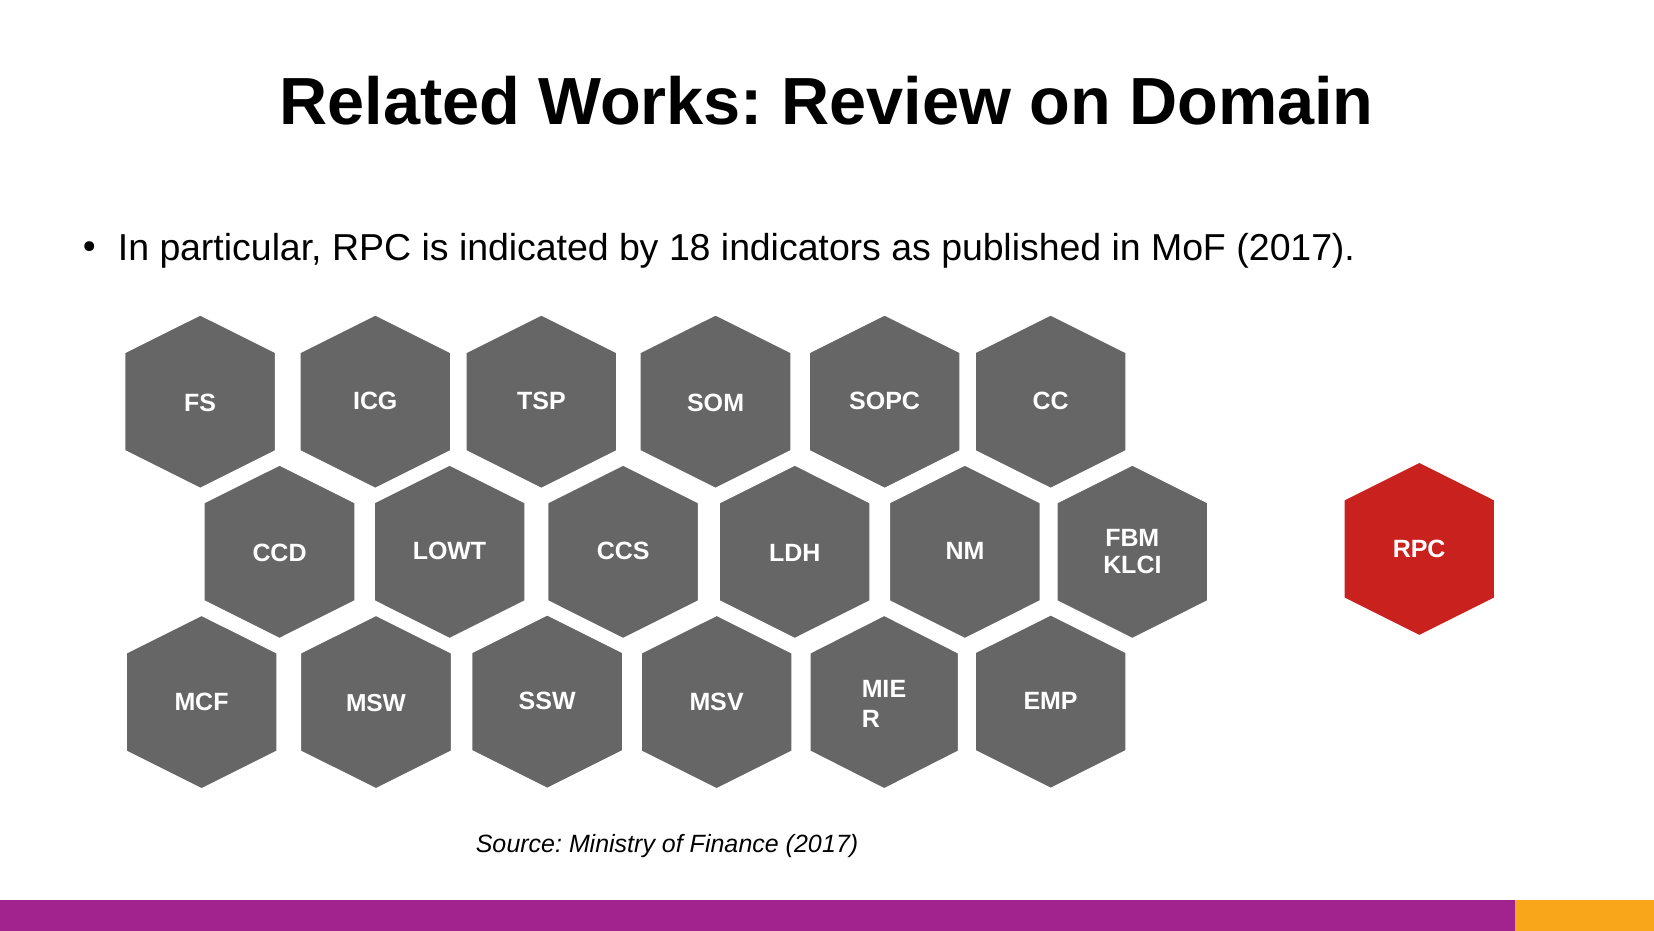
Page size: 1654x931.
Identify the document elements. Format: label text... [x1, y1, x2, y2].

text_box RPC [1342, 460, 1497, 638]
text_box MSW [299, 613, 453, 791]
text_box SOM [638, 313, 793, 491]
text_box ICG [298, 313, 453, 491]
text_box LDH [717, 463, 872, 641]
text_box CCS [546, 463, 701, 641]
text_box NM [887, 463, 1042, 641]
text_box FBM KLCI [1055, 463, 1210, 641]
text_box In particular, RPC is indicated by 18 indicators as published in MoF (2017). [67, 218, 1576, 444]
text_box EMP [973, 613, 1128, 791]
text_box LOWT [372, 463, 527, 641]
text_box FS [123, 313, 278, 491]
text_box MIER [808, 613, 961, 791]
text_box TSP [464, 313, 619, 491]
text_box [0, 900, 1654, 931]
text_box CCD [202, 463, 357, 641]
text_box CC [973, 313, 1128, 491]
text_box Source: Ministry of Finance (2017) [120, 822, 1216, 894]
text_box SSW [470, 613, 625, 791]
text_box Related Works: Review on Domain [83, 37, 1572, 166]
text_box SOPC [807, 313, 962, 491]
text_box MSV [639, 613, 794, 791]
text_box MCF [124, 613, 279, 791]
